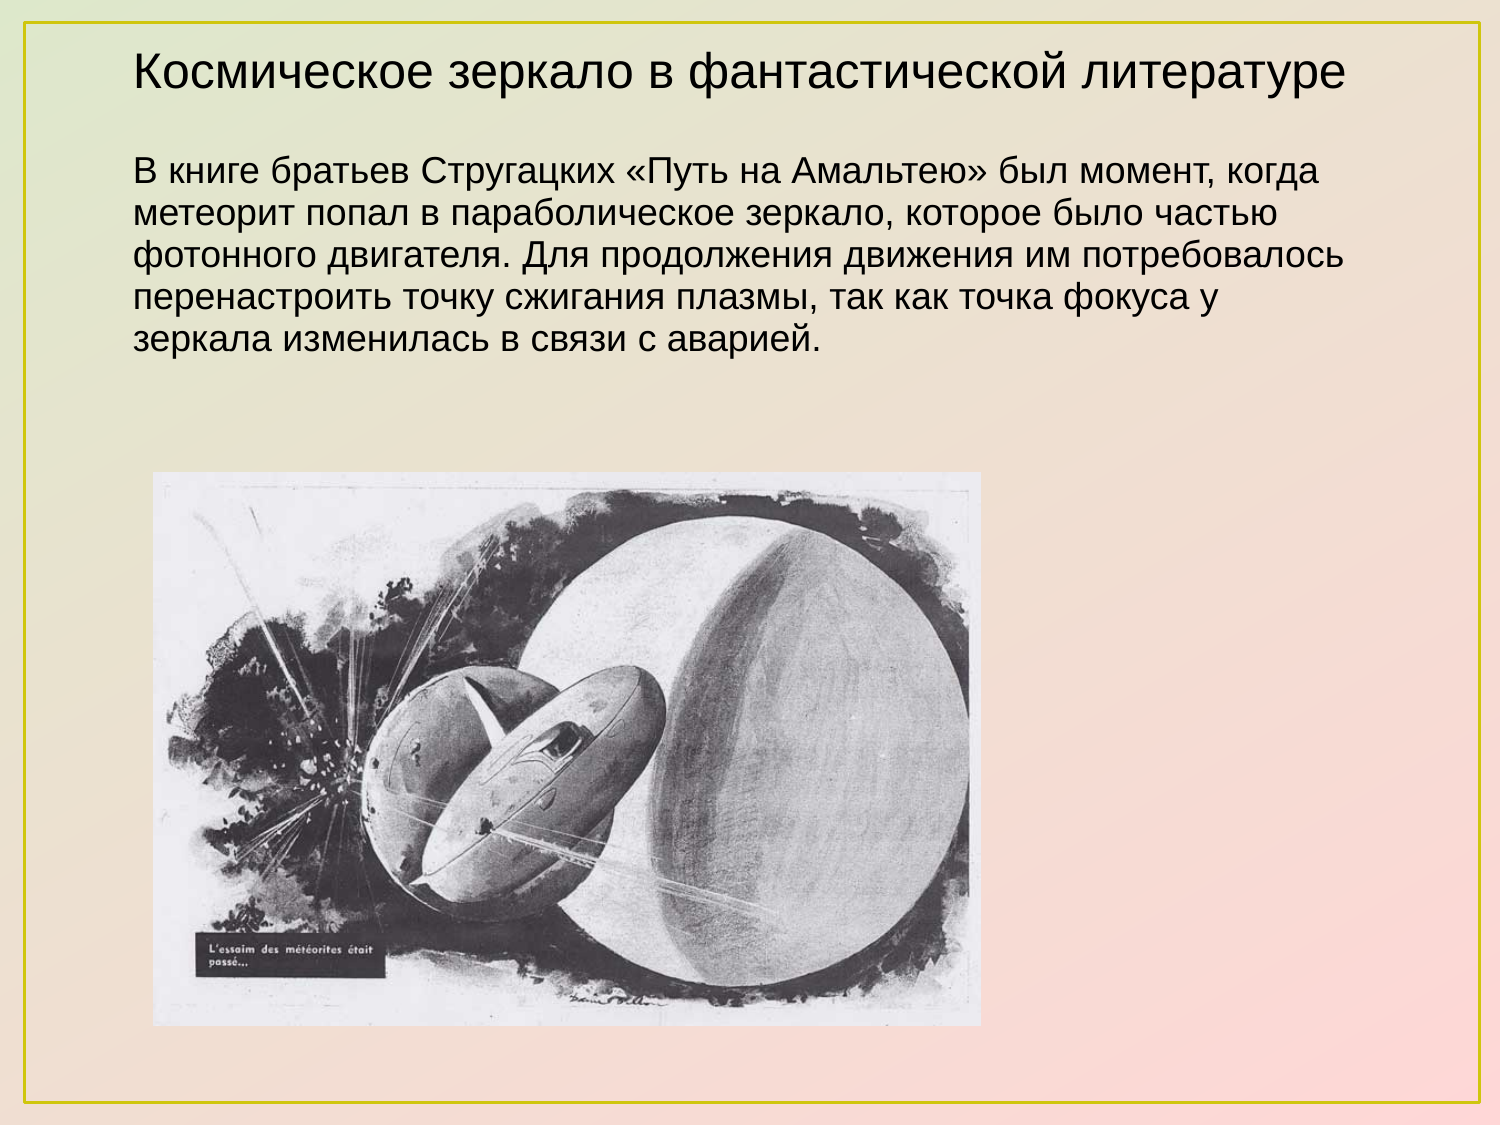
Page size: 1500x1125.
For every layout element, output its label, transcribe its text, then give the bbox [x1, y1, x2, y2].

text_box Космическое зеркало в фантастической литературе [118, 35, 1394, 142]
picture [153, 472, 981, 1026]
text_box В книге братьев Стругацких «Путь на Амальтею» был момент, когда метеорит попал в параболическое зеркало, которое было частью фотонного двигателя. Для продолжения движения им потребовалось перенастроить точку сжигания плазмы, так как точка фокуса у зеркала изменилась в связи с аварией. [118, 142, 1382, 367]
